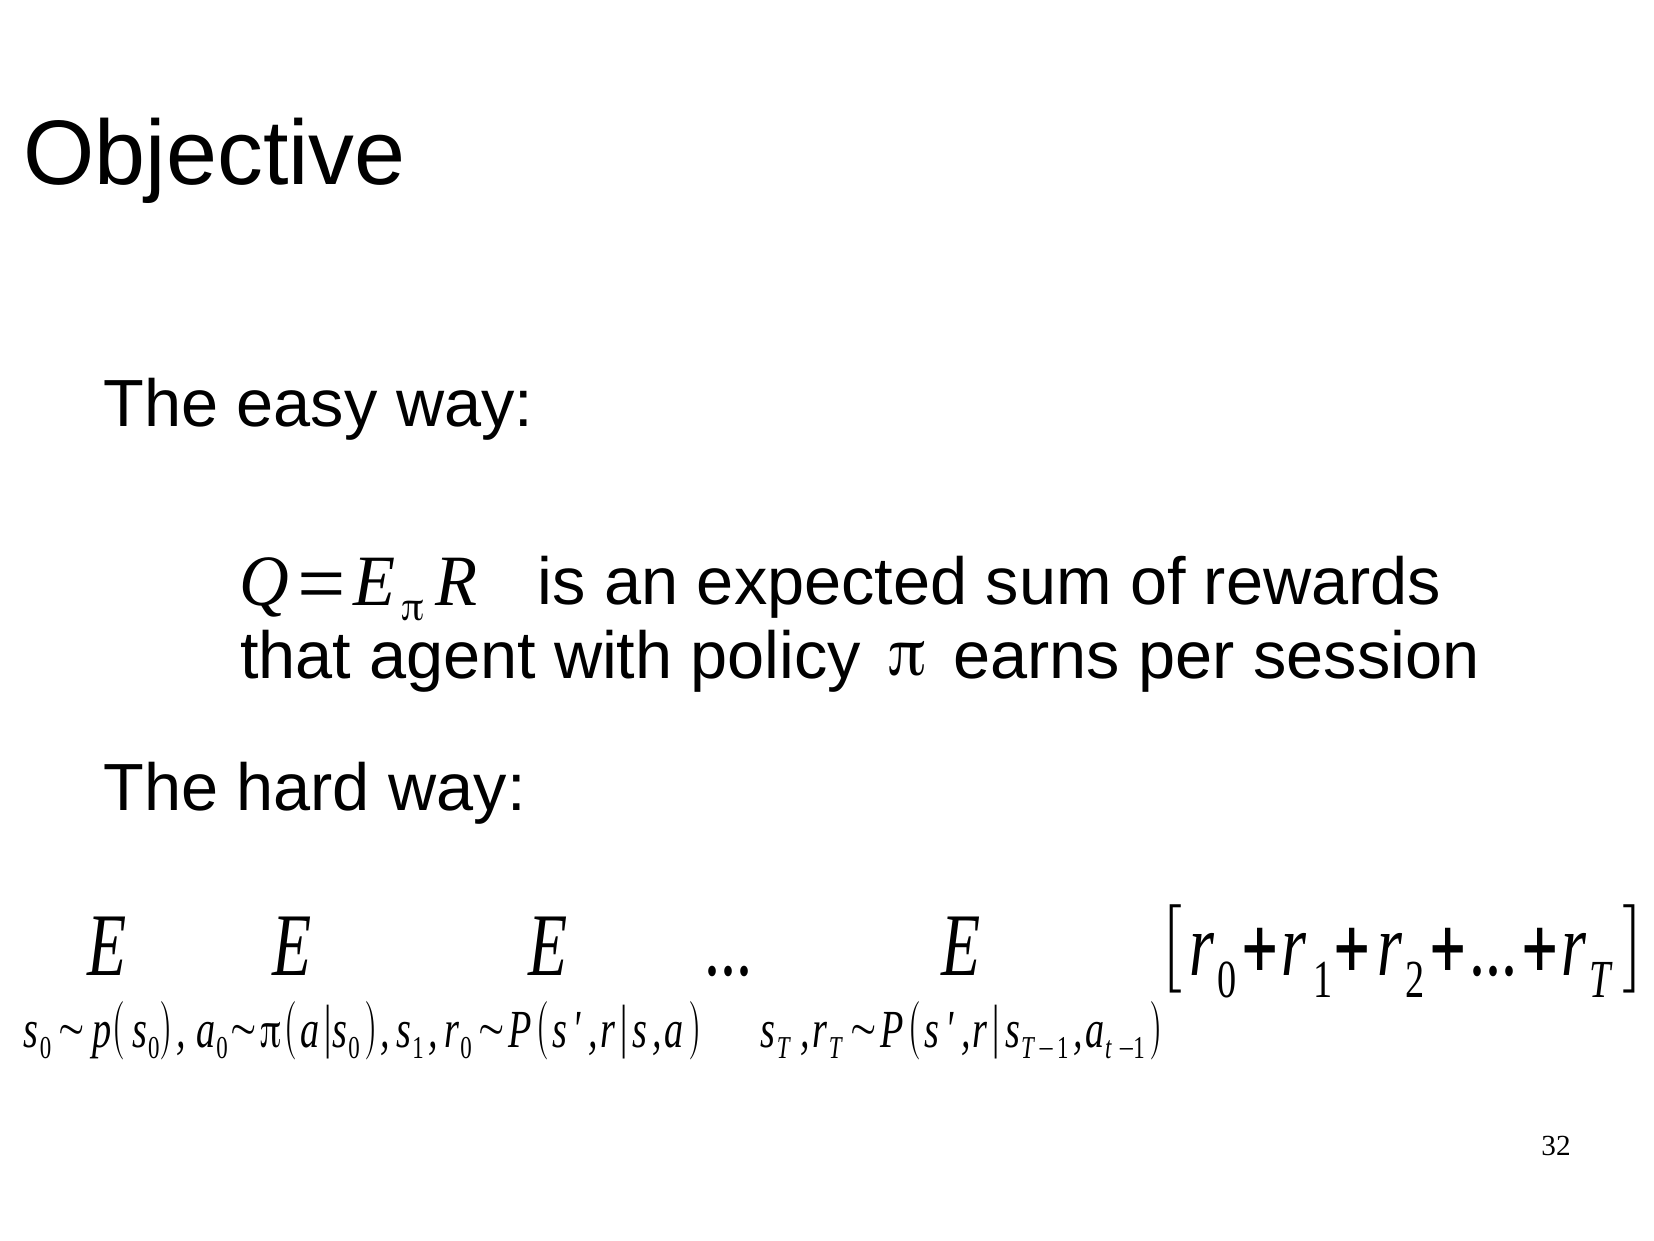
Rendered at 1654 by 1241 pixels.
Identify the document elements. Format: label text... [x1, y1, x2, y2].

chart [222, 540, 497, 622]
text_box is an expected sum of rewards that agent with policy earns per session [45, 543, 1606, 736]
text_box The easy way: [32, 366, 631, 457]
title Objective [23, 49, 1512, 257]
chart [7, 896, 1654, 1066]
text_box The hard way: [32, 750, 535, 840]
chart [871, 634, 948, 677]
